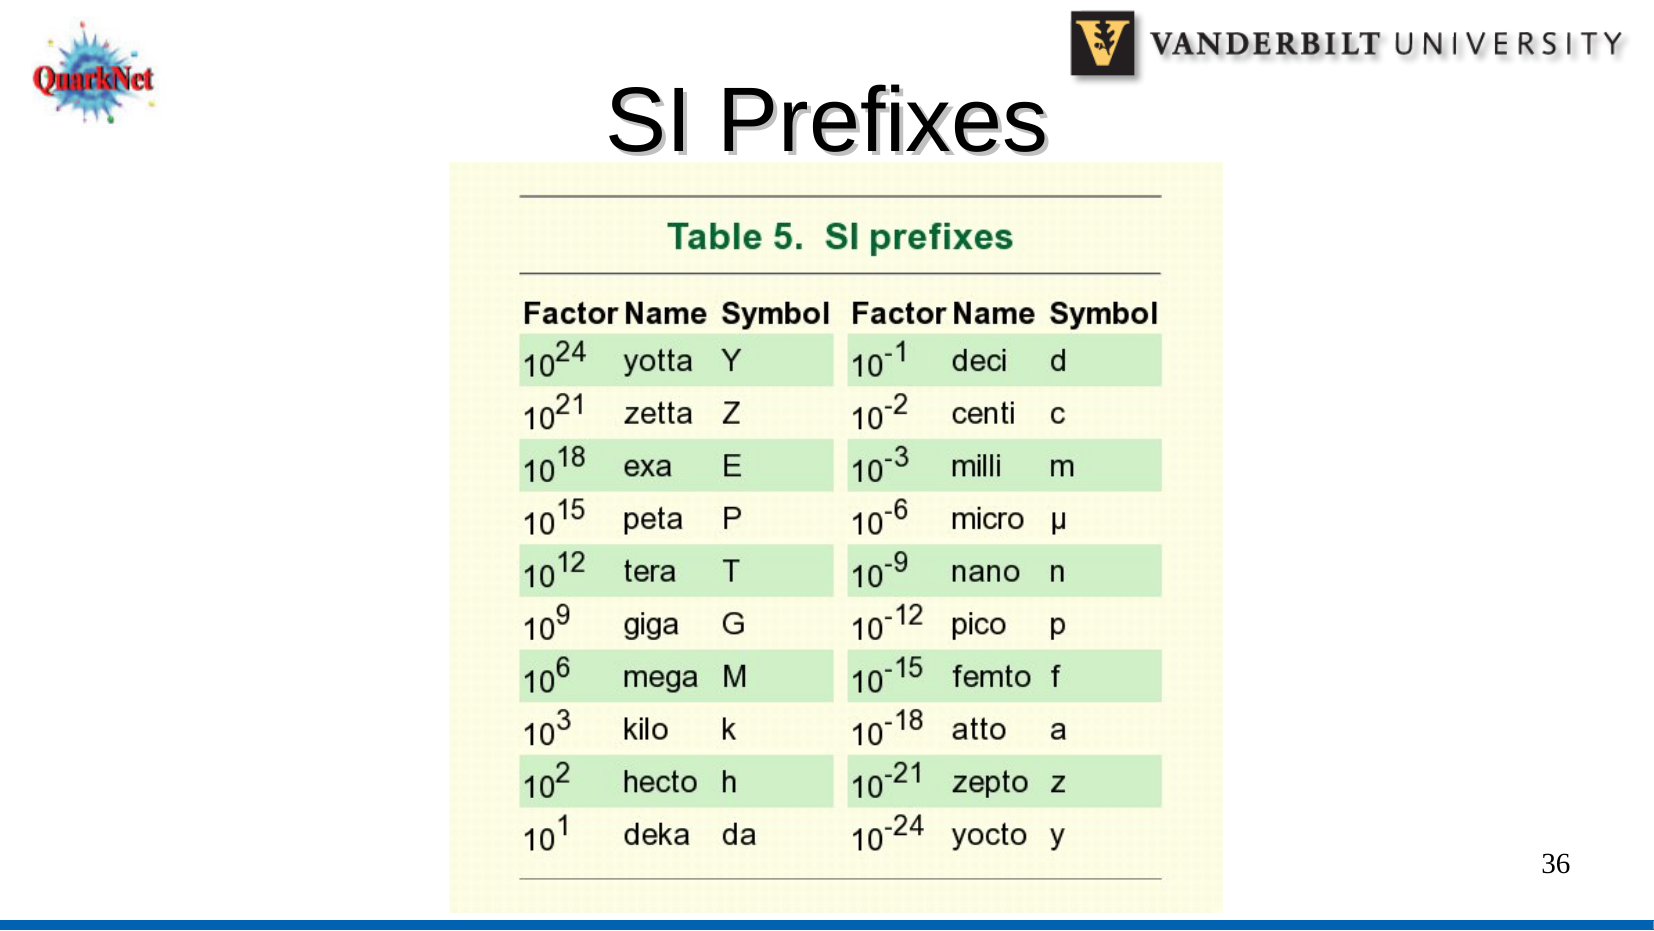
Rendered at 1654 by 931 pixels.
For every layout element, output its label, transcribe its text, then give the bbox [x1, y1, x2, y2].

picture [19, 16, 166, 135]
title SI Prefixes [121, 41, 1534, 197]
picture [449, 162, 1223, 913]
picture [1067, 8, 1637, 91]
